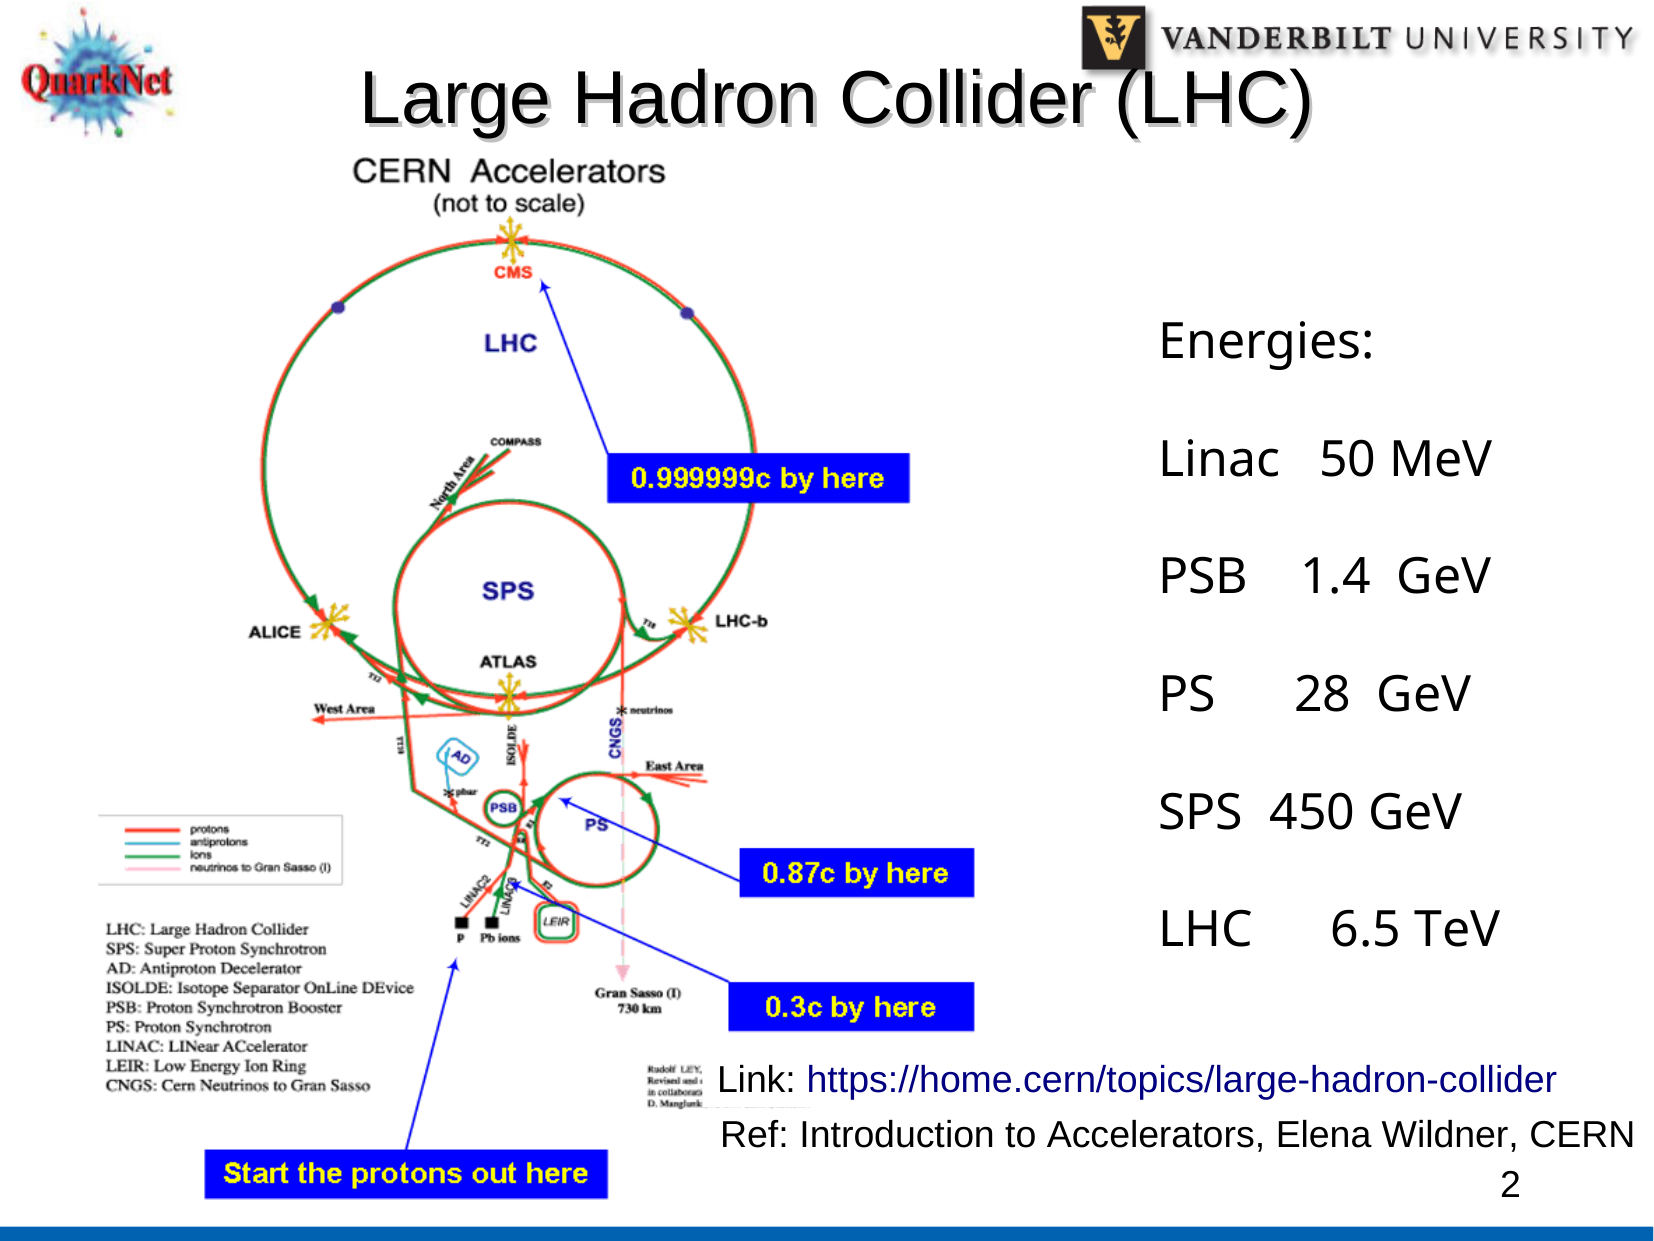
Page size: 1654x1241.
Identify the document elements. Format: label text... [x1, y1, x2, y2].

text_box Link: https://home.cern/topics/large-hadron-collider [702, 1045, 1583, 1108]
picture [1078, 2, 1648, 85]
text_box Ref: Introduction to Accelerators, Elena Wildner, CERN [705, 1101, 1591, 1200]
title Large Hadron Collider (LHC)‏ [91, 27, 1584, 159]
picture [4, 1, 188, 152]
text_box Energies: Linac 50 MeV PSB 1.4 GeV PS 28 GeV SPS 450 GeV LHC 6.5 TeV [1143, 304, 1516, 967]
picture [97, 149, 976, 1200]
